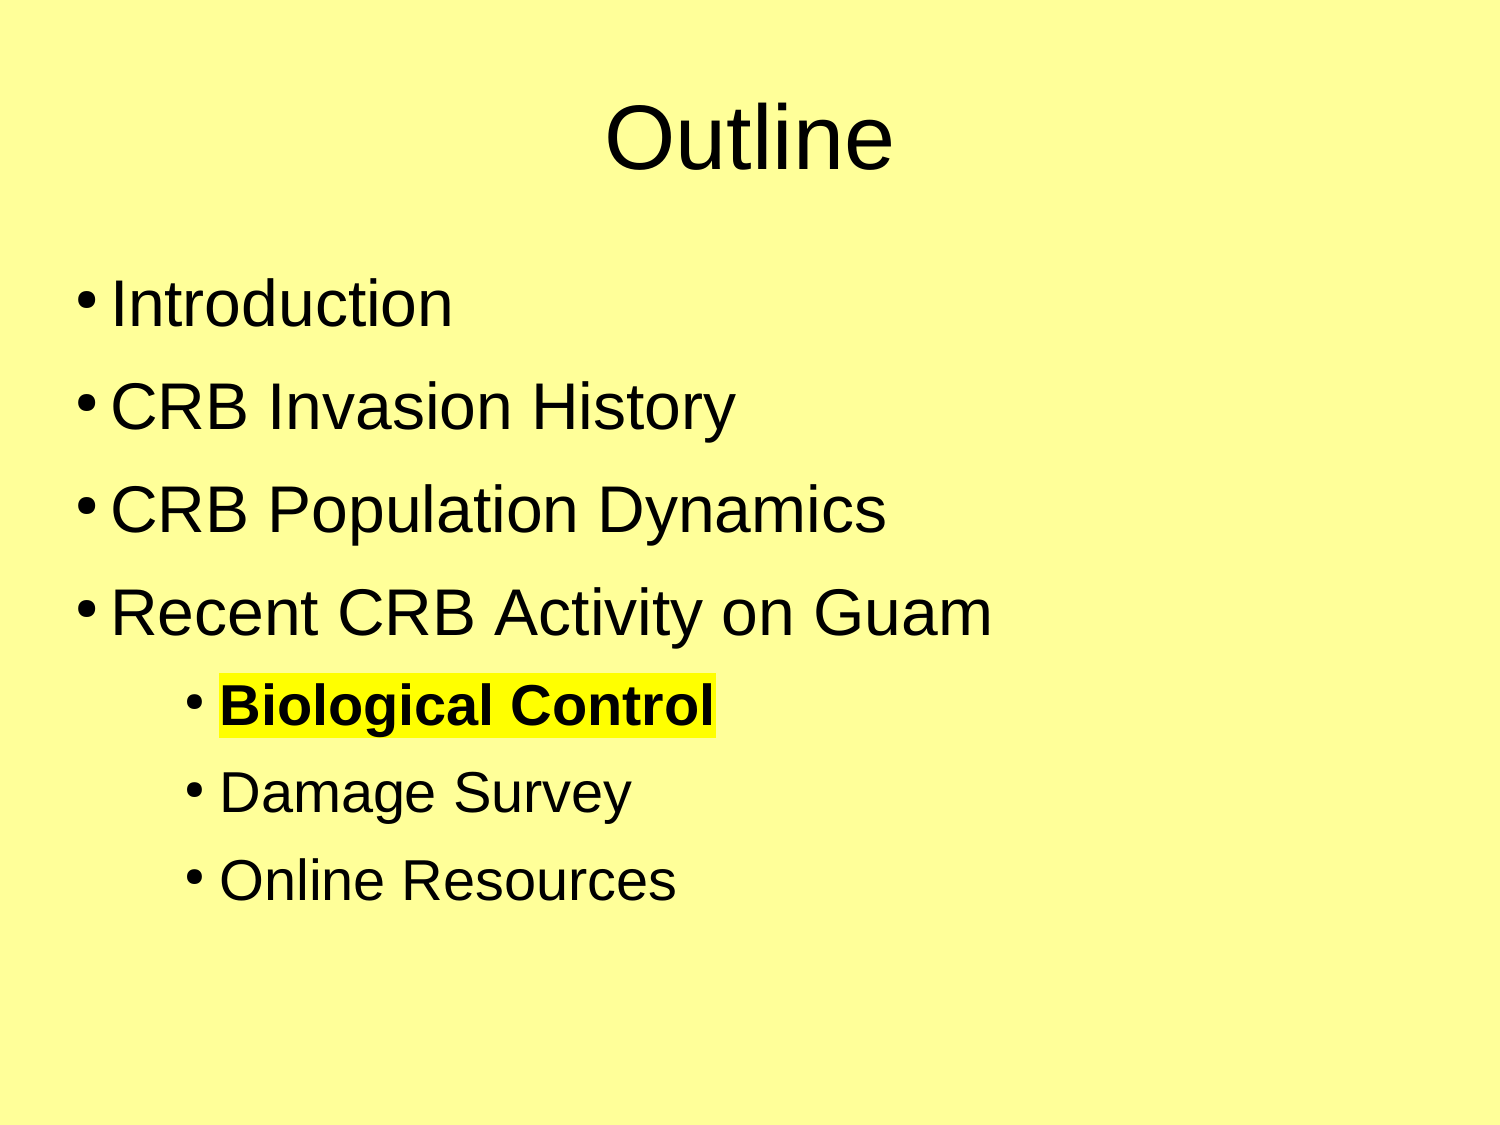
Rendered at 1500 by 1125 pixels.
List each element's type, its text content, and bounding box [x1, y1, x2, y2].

list Introduction CRB Invasion History CRB Population Dynamics Recent CRB Activity on Guam Biological Control Damage Survey Online Resources [75, 263, 1425, 916]
title Outline [75, 44, 1425, 233]
